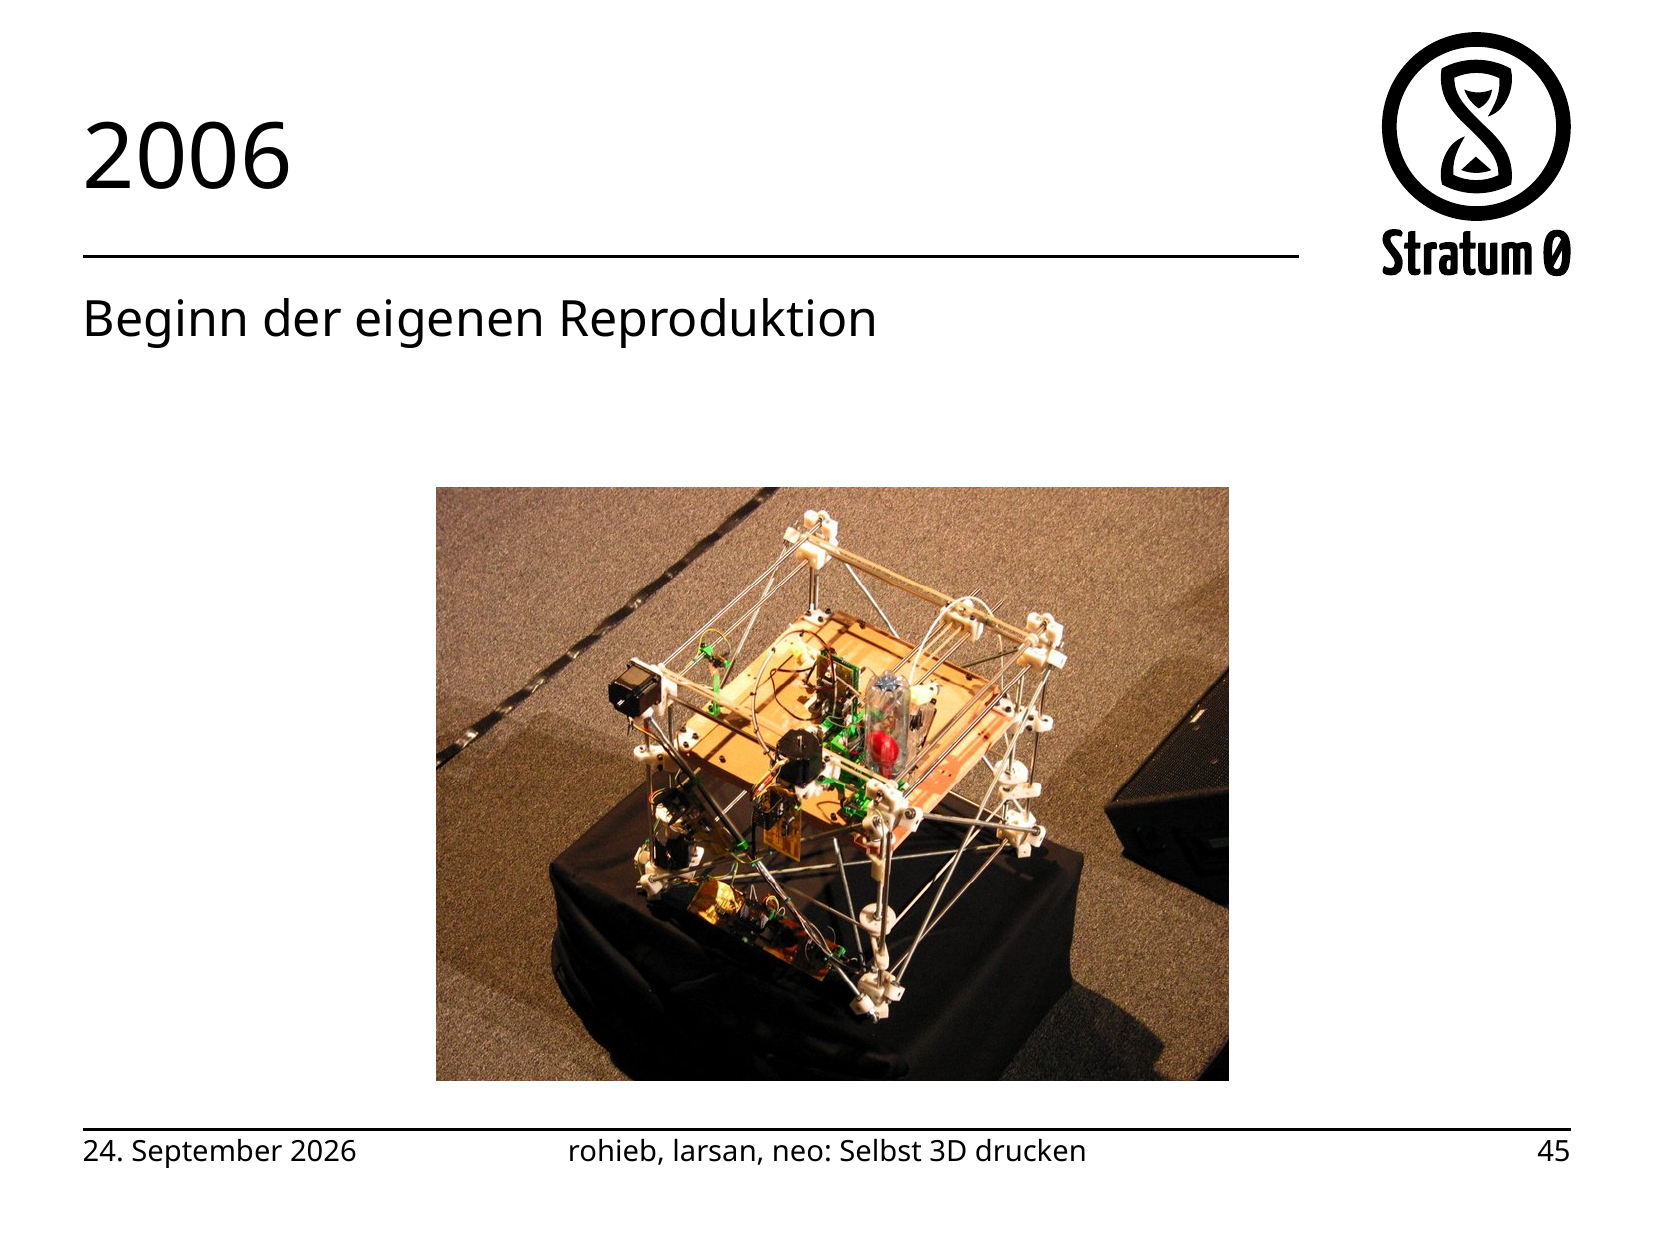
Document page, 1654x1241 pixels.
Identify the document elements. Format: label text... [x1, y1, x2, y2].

title 2006 [82, 49, 1300, 257]
picture [436, 487, 1229, 1081]
list Beginn der eigenen Reproduktion [82, 290, 1538, 1010]
